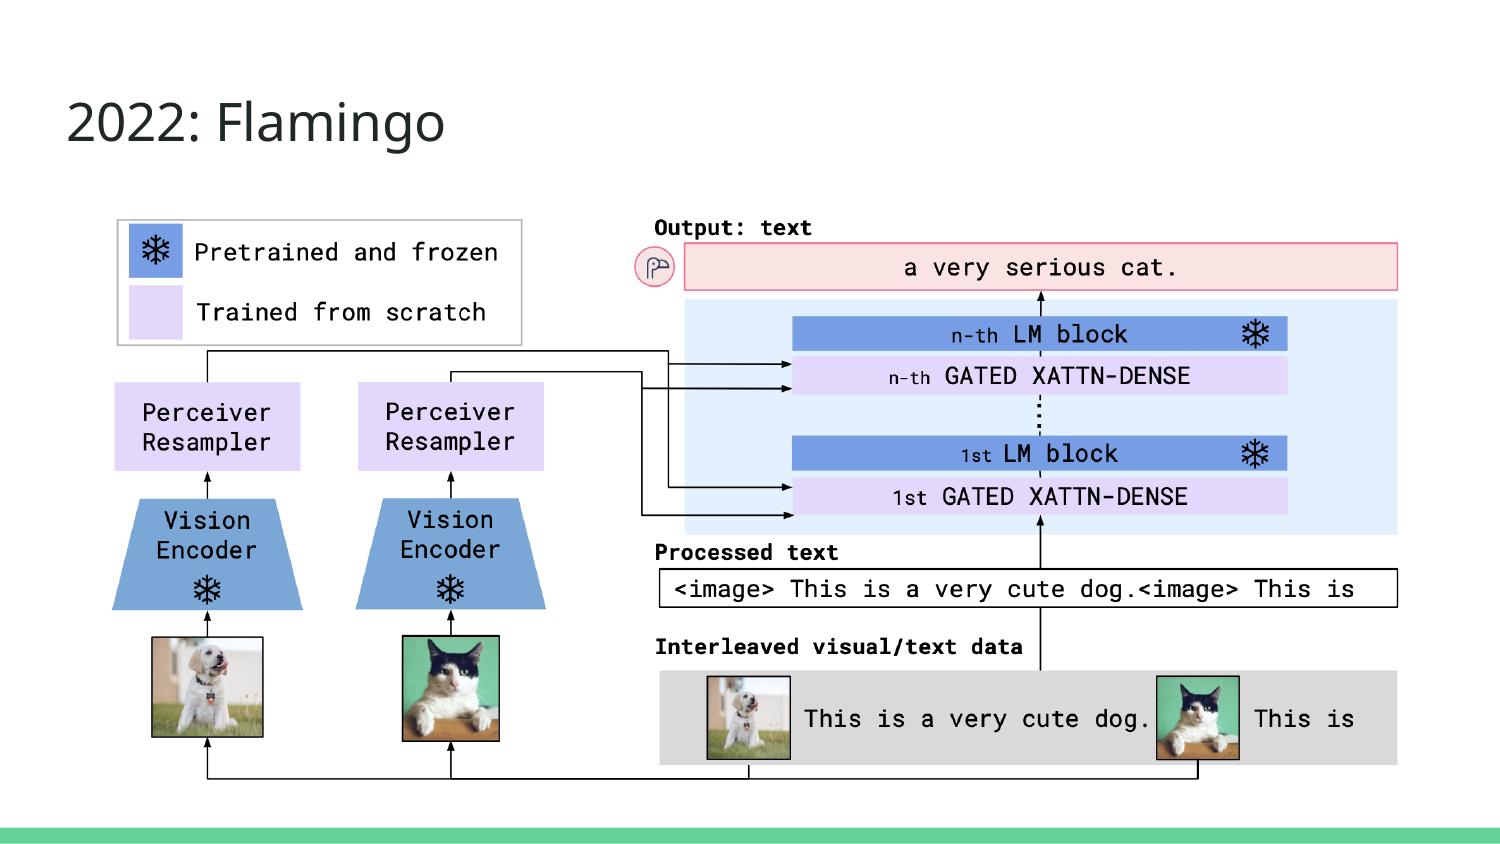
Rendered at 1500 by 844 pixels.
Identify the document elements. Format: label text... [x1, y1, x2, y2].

picture [76, 177, 1424, 805]
title 2022: Flamingo [51, 72, 1449, 167]
